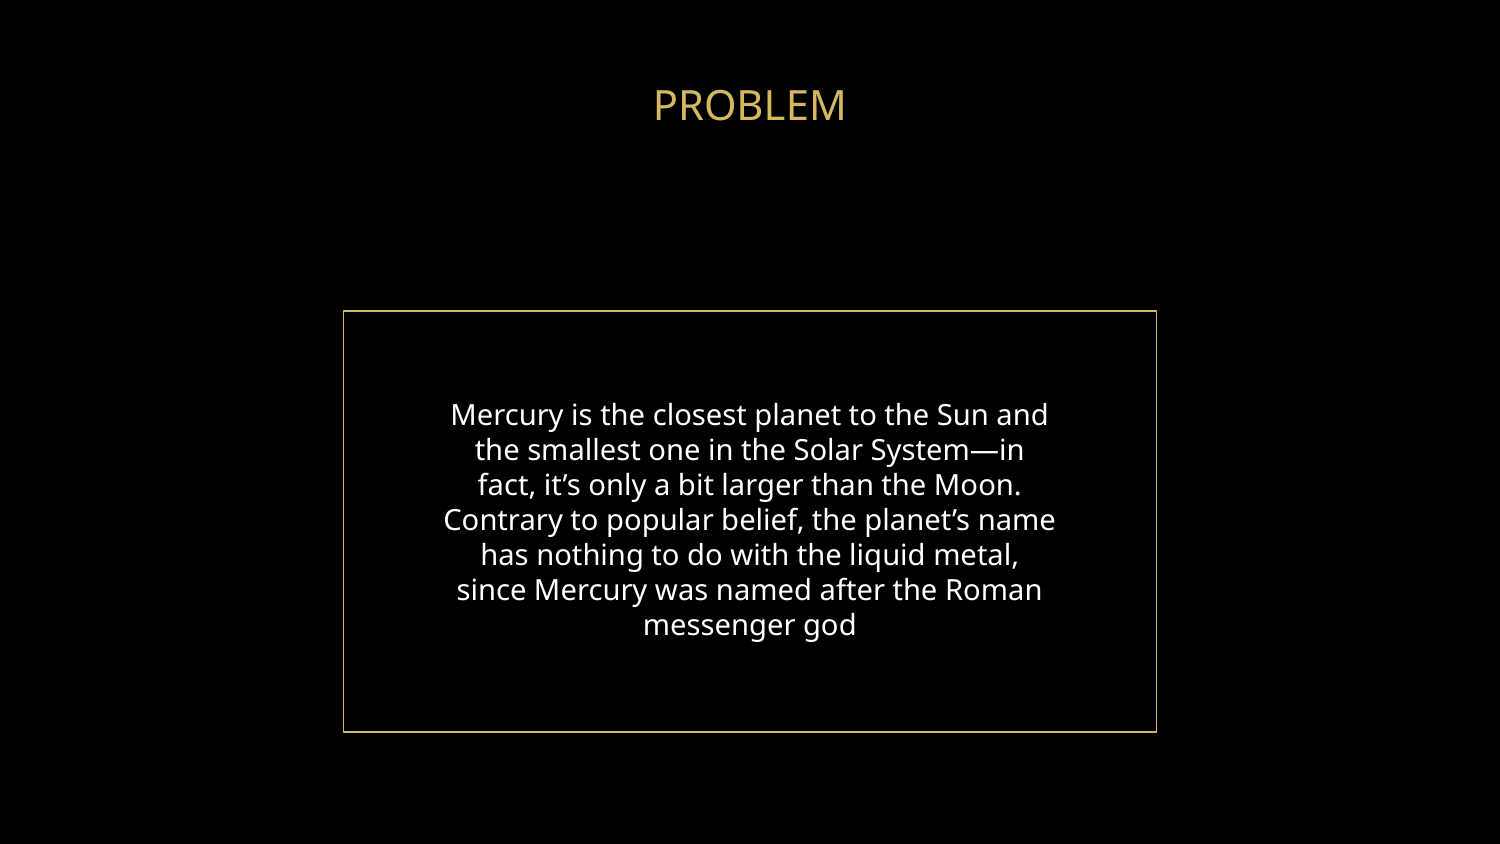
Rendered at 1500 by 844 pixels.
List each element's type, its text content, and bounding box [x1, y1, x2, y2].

subtitle Mercury is the closest planet to the Sun and the smallest one in the Solar System—in fact, it’s only a bit larger than the Moon. Contrary to popular belief, the planet’s name has nothing to do with the liquid metal, since Mercury was named after the Roman messenger god [428, 381, 1072, 662]
title PROBLEM [519, 60, 981, 144]
